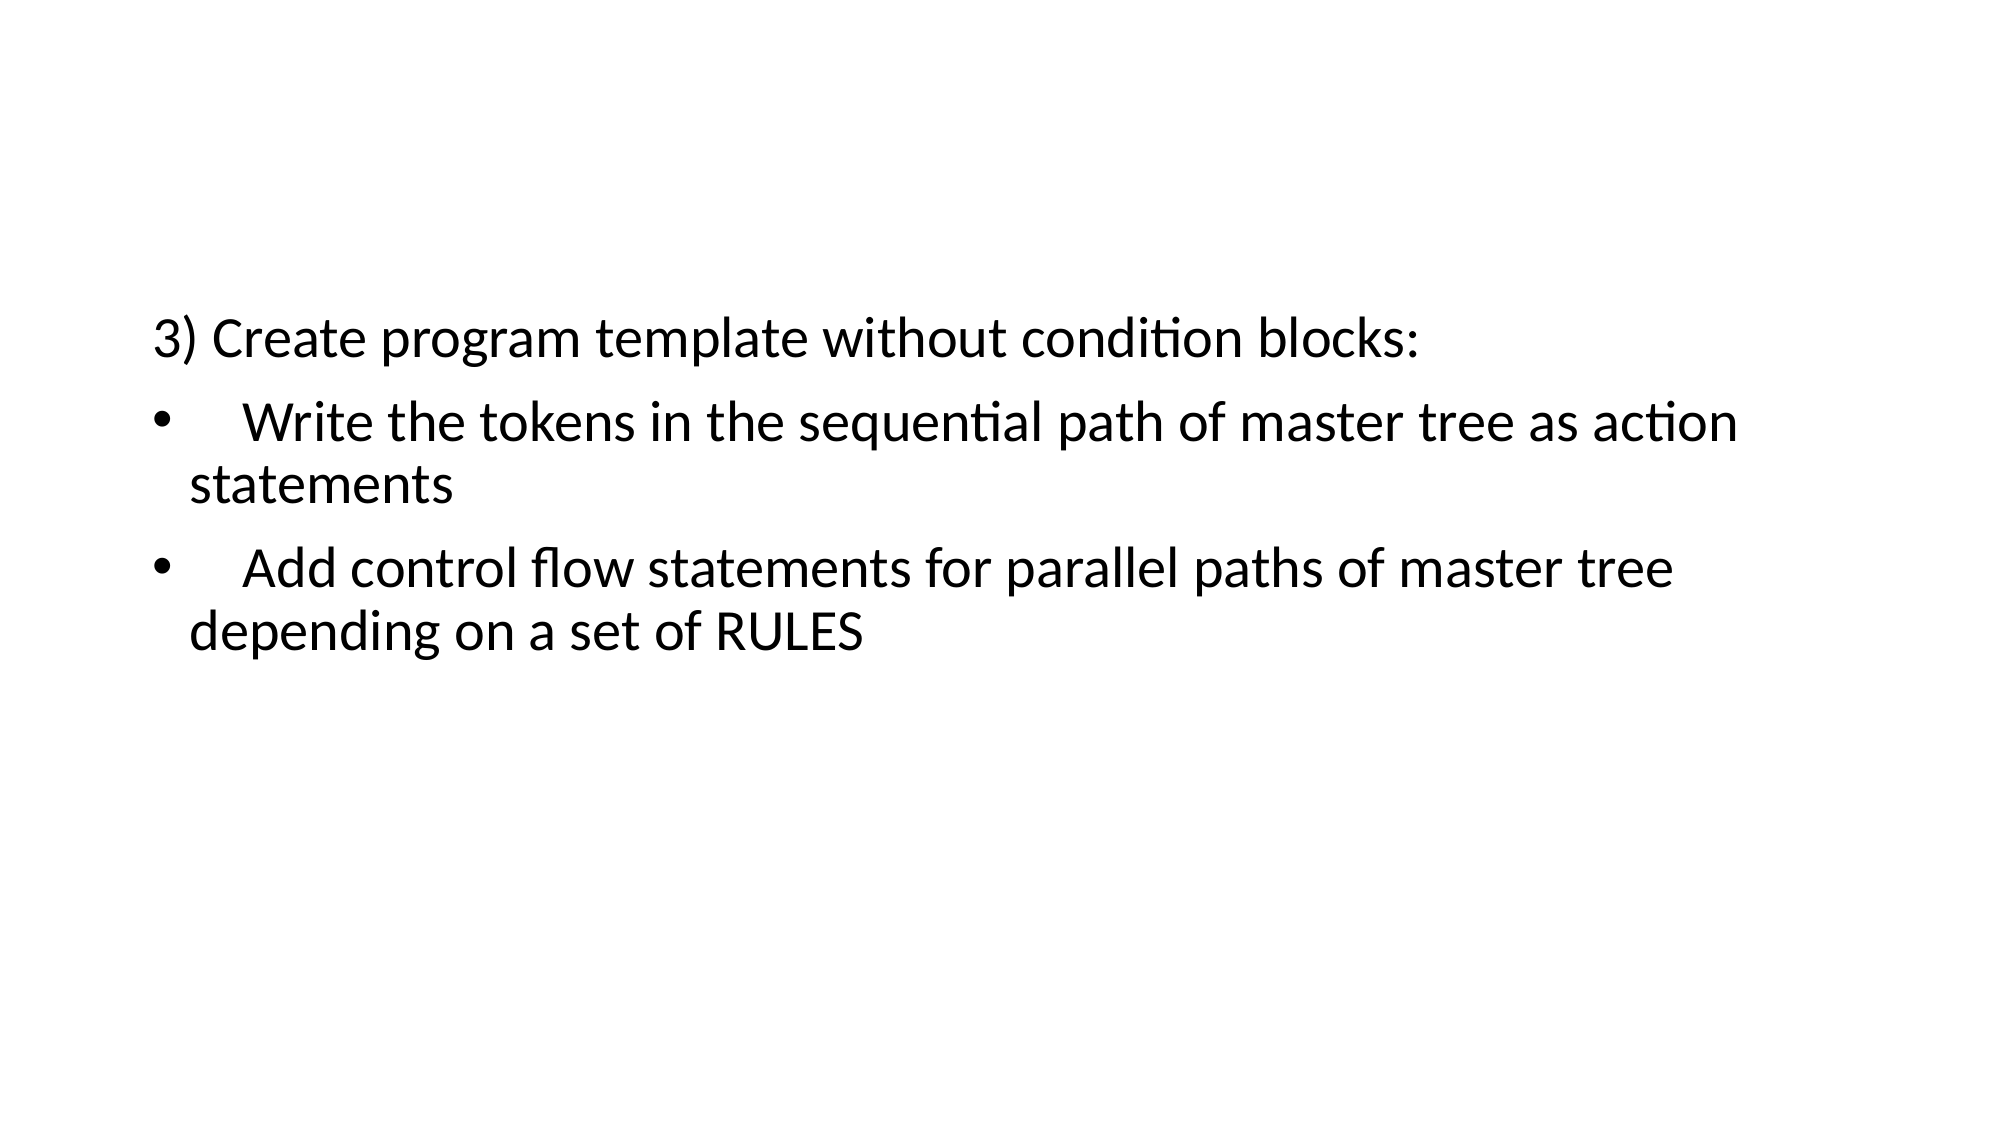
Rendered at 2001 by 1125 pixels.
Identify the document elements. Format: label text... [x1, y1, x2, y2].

list 3) Create program template without condition blocks: Write the tokens in the sequential path of master tree as action statements Add control flow statements for parallel paths of master tree depending on a set of RULES [137, 299, 1863, 1014]
